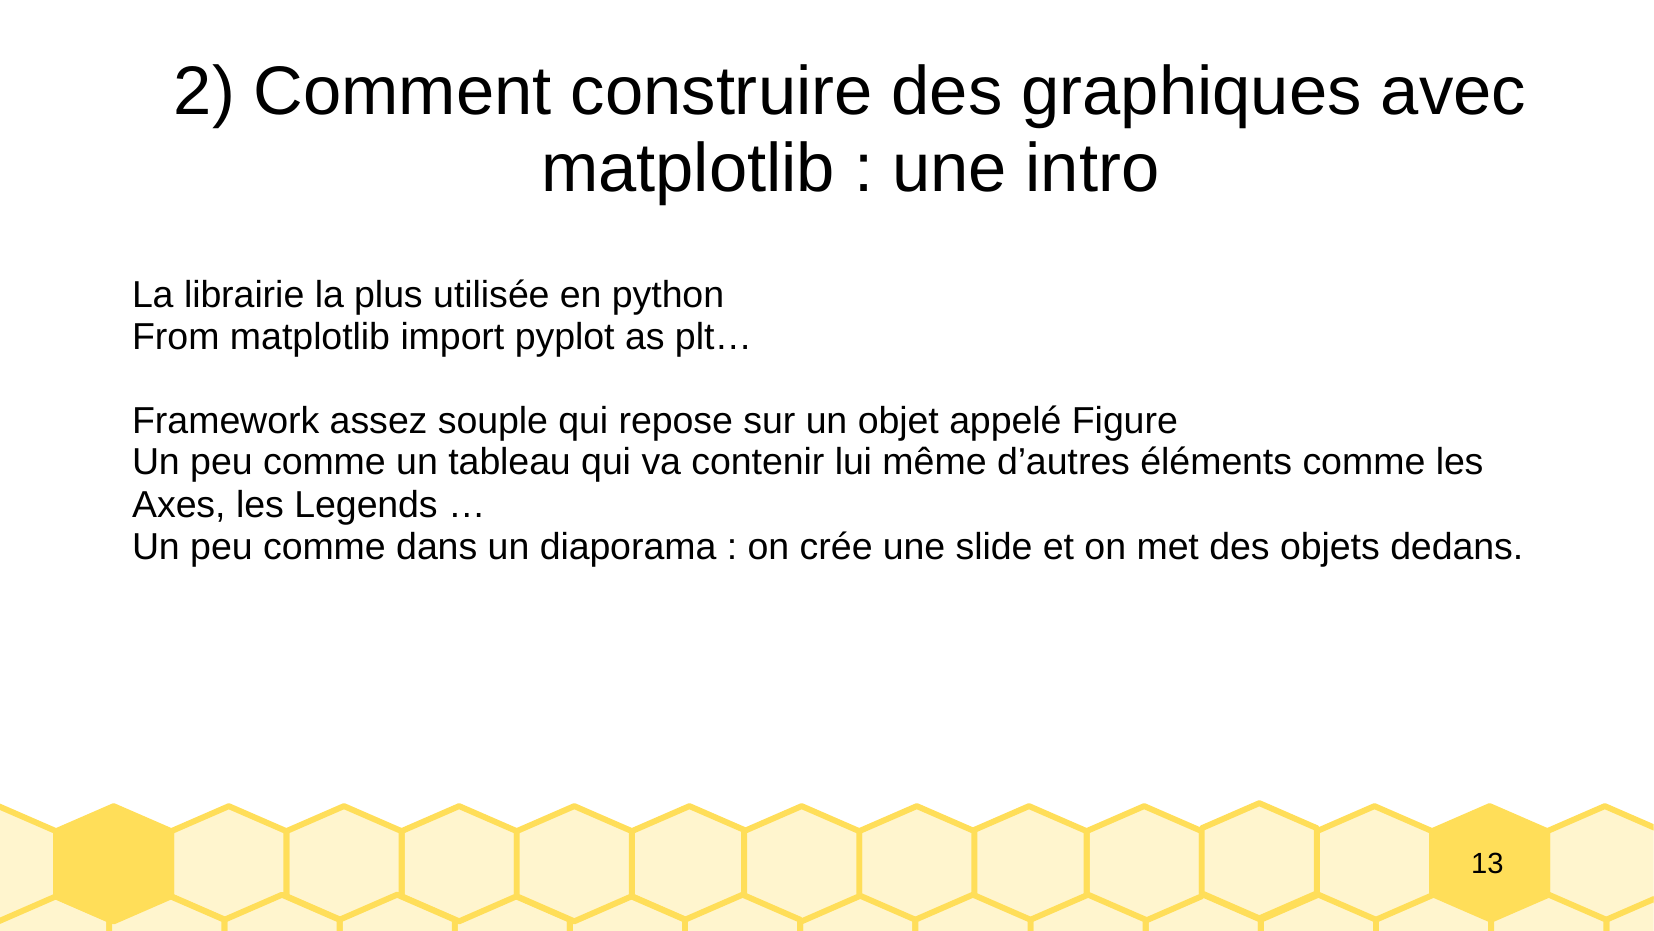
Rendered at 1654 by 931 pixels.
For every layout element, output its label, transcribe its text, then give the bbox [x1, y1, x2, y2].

title 2) Comment construire des graphiques avec matplotlib : une intro [106, 51, 1595, 207]
text_box La librairie la plus utilisée en python From matplotlib import pyplot as plt… Framework assez souple qui repose sur un objet appelé Figure Un peu comme un tableau qui va contenir lui même d’autres éléments comme les Axes, les Legends … Un peu comme dans un diaporama : on crée une slide et on met des objets dedans. [117, 265, 1595, 355]
